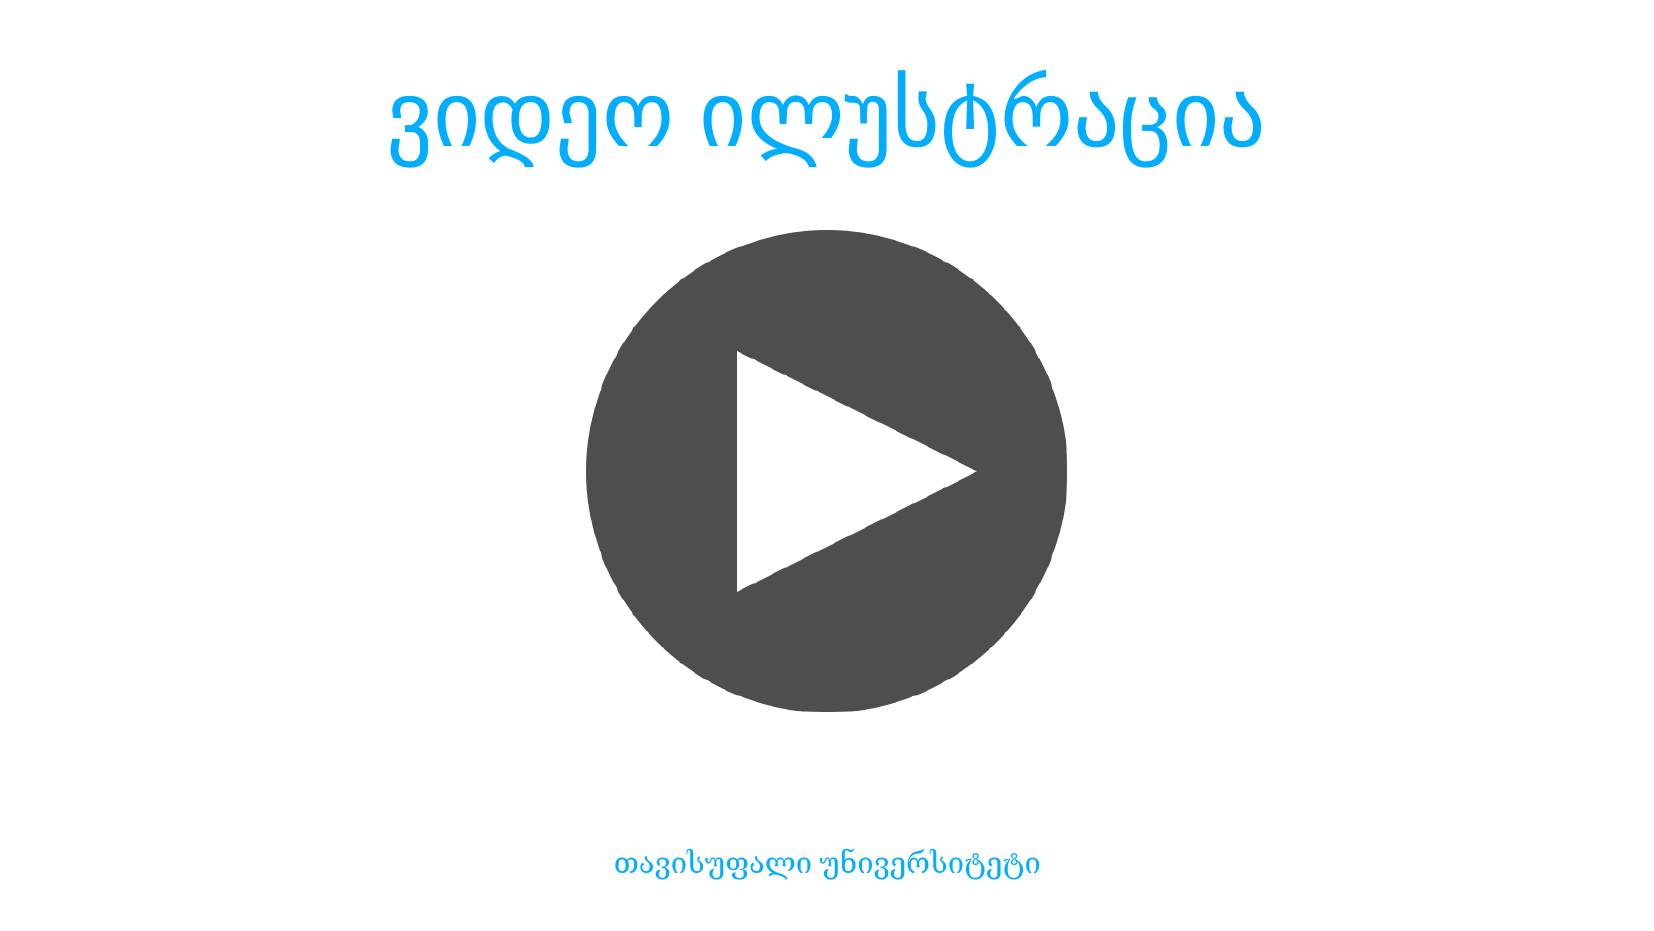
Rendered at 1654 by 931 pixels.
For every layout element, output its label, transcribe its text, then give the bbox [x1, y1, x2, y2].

picture [586, 230, 1067, 712]
title ვიდეო ილუსტრაცია [82, 37, 1571, 193]
